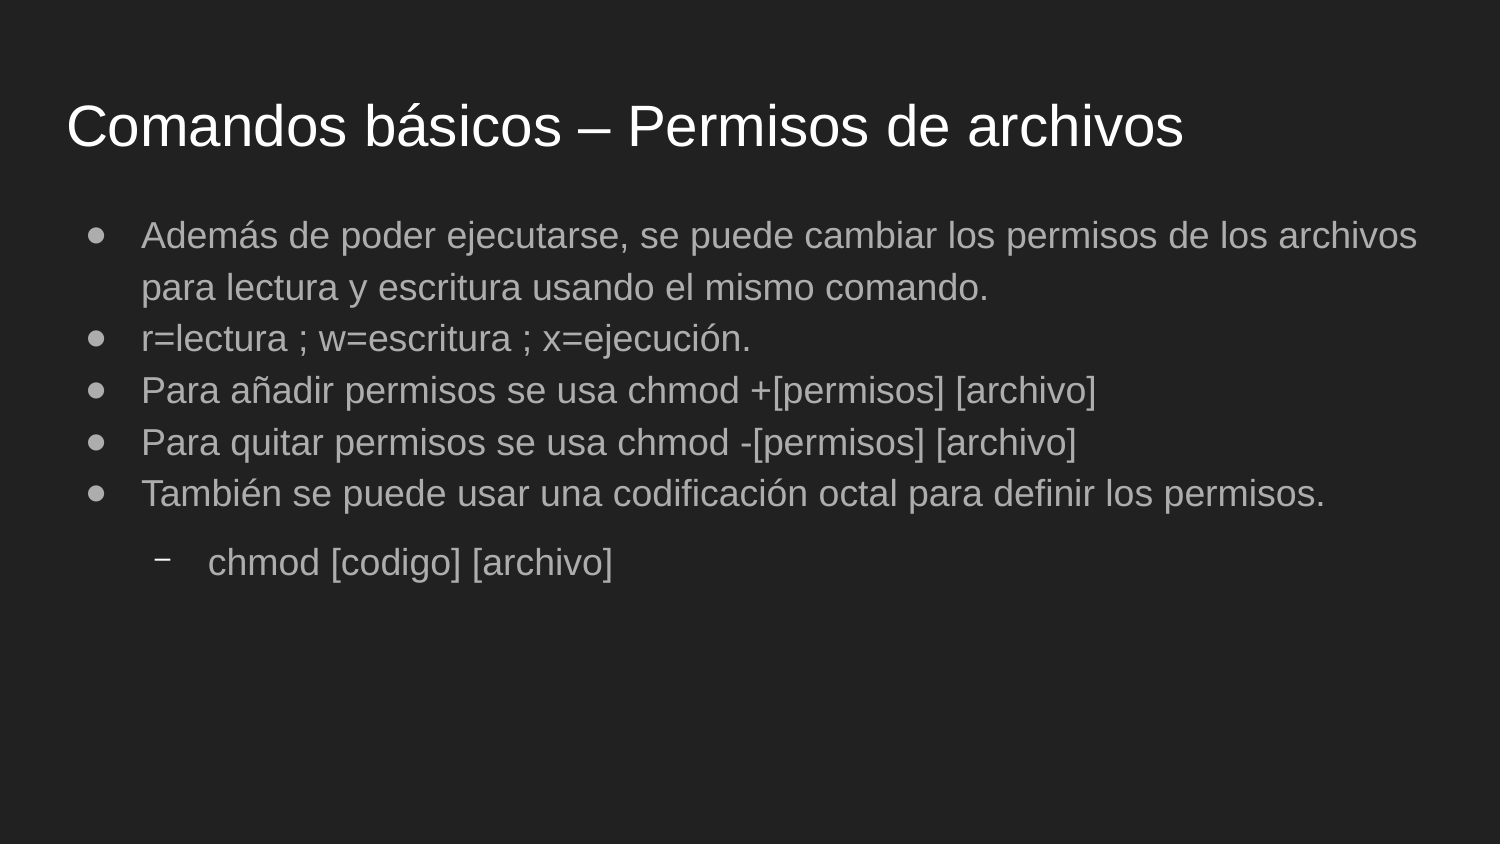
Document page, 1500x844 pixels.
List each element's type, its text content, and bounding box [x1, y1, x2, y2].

list Además de poder ejecutarse, se puede cambiar los permisos de los archivos para lectura y escritura usando el mismo comando. r=lectura ; w=escritura ; x=ejecución. Para añadir permisos se usa chmod +[permisos] [archivo] Para quitar permisos se usa chmod -[permisos] [archivo] También se puede usar una codificación octal para definir los permisos. chmod [codigo] [archivo] [51, 189, 1449, 750]
title Comandos básicos – Permisos de archivos [51, 72, 1449, 167]
